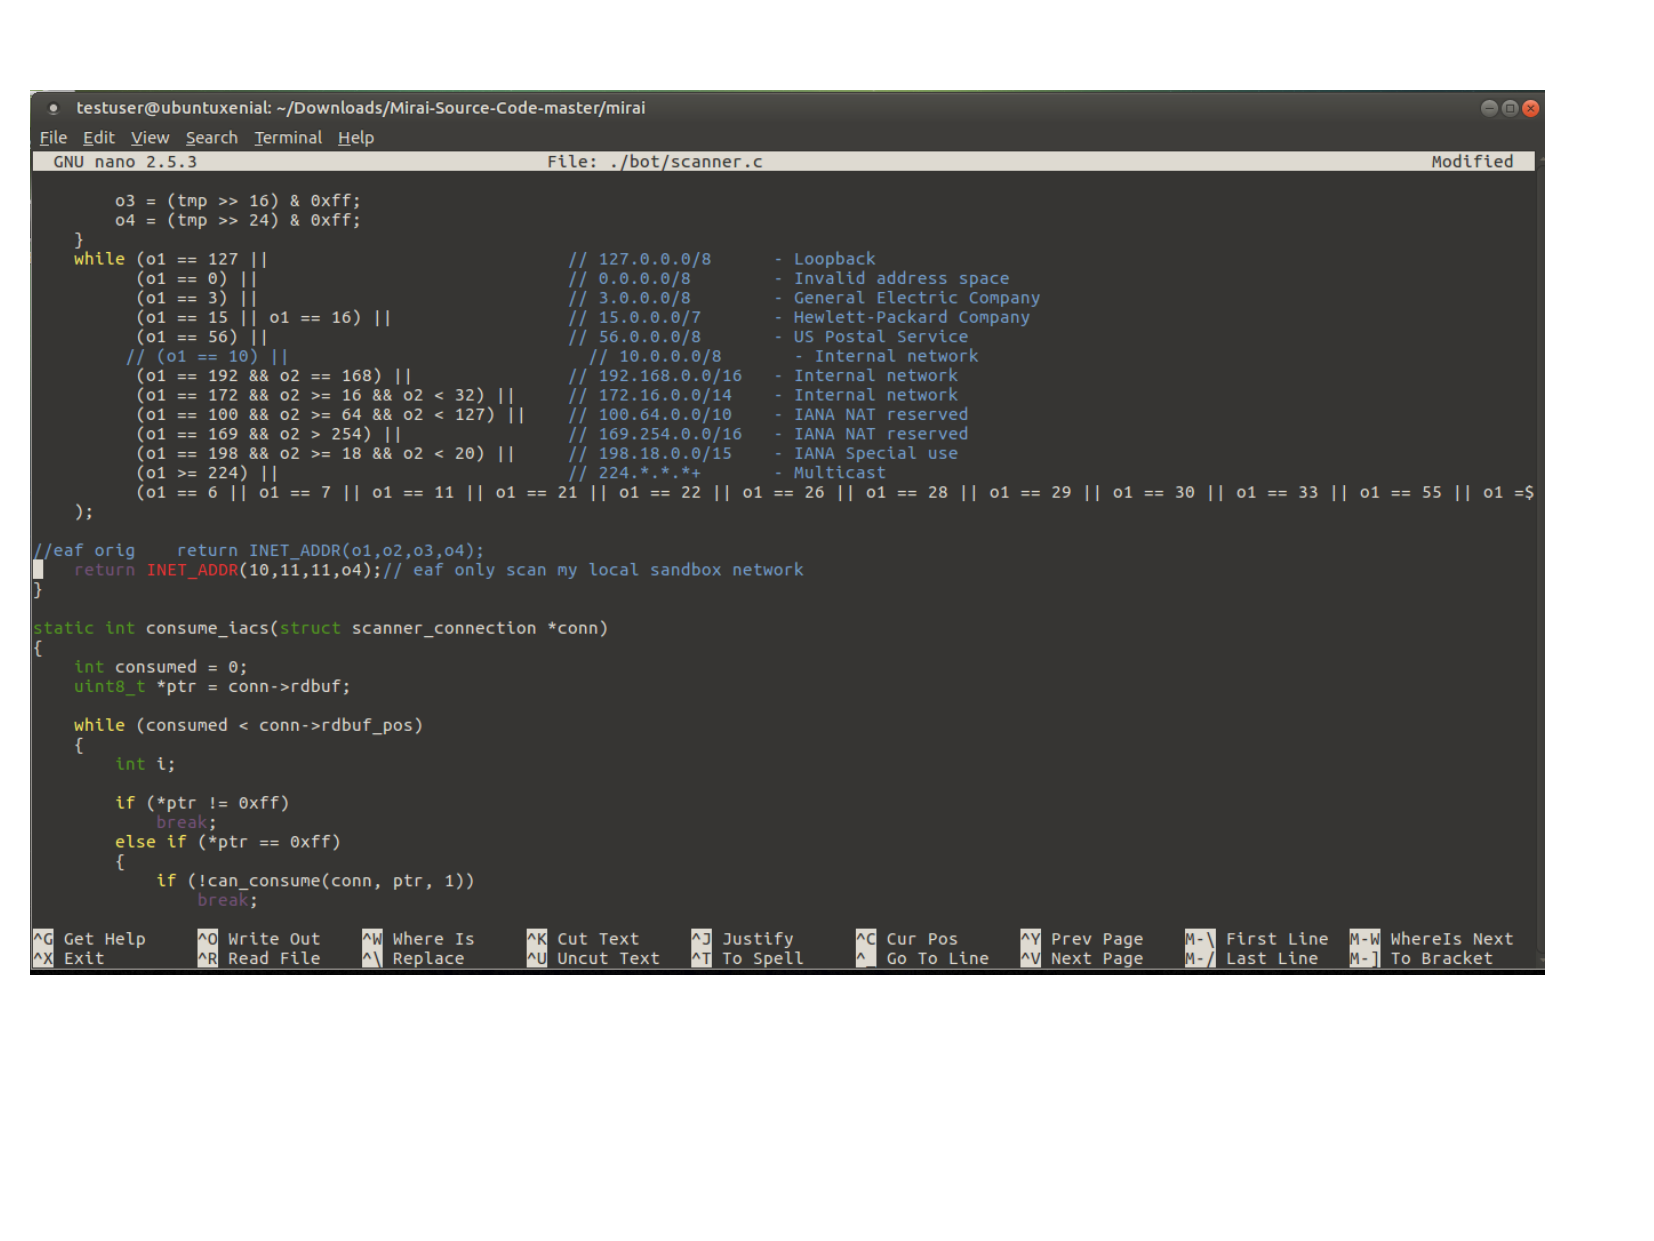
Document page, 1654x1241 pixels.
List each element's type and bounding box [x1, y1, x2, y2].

picture [30, 90, 1545, 975]
